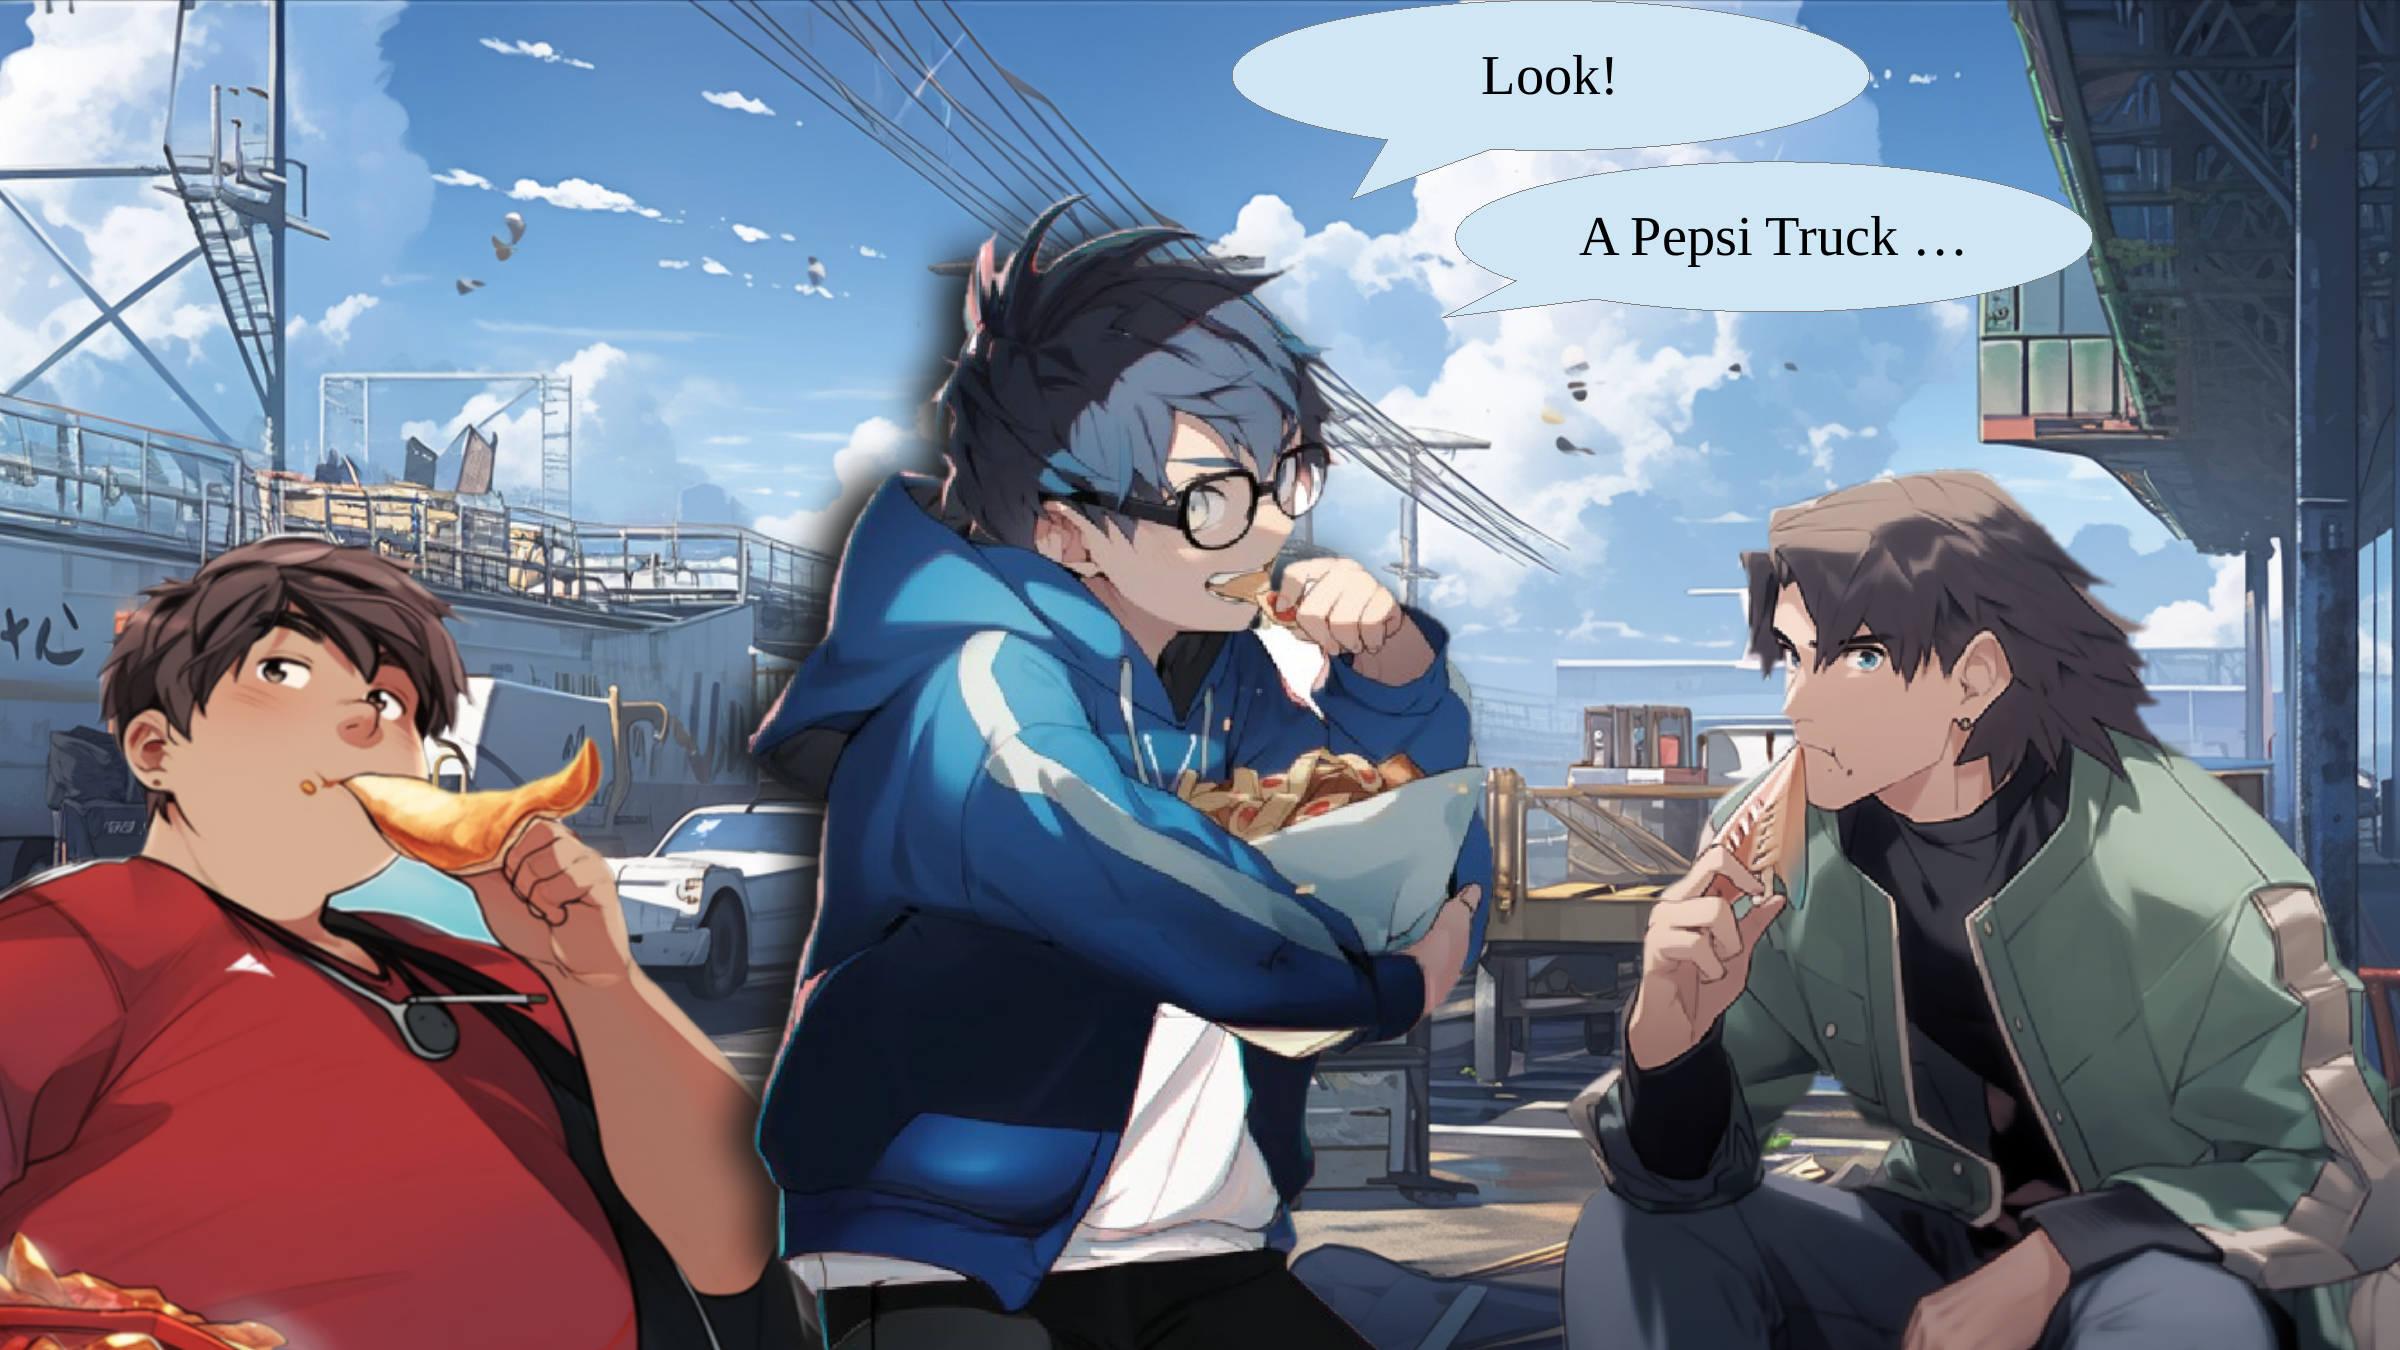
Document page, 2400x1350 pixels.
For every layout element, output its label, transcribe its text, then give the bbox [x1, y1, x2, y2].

text_box Look! [1232, 0, 1870, 200]
text_box A Pepsi Truck … [1442, 161, 2093, 318]
picture [0, 0, 2400, 1350]
